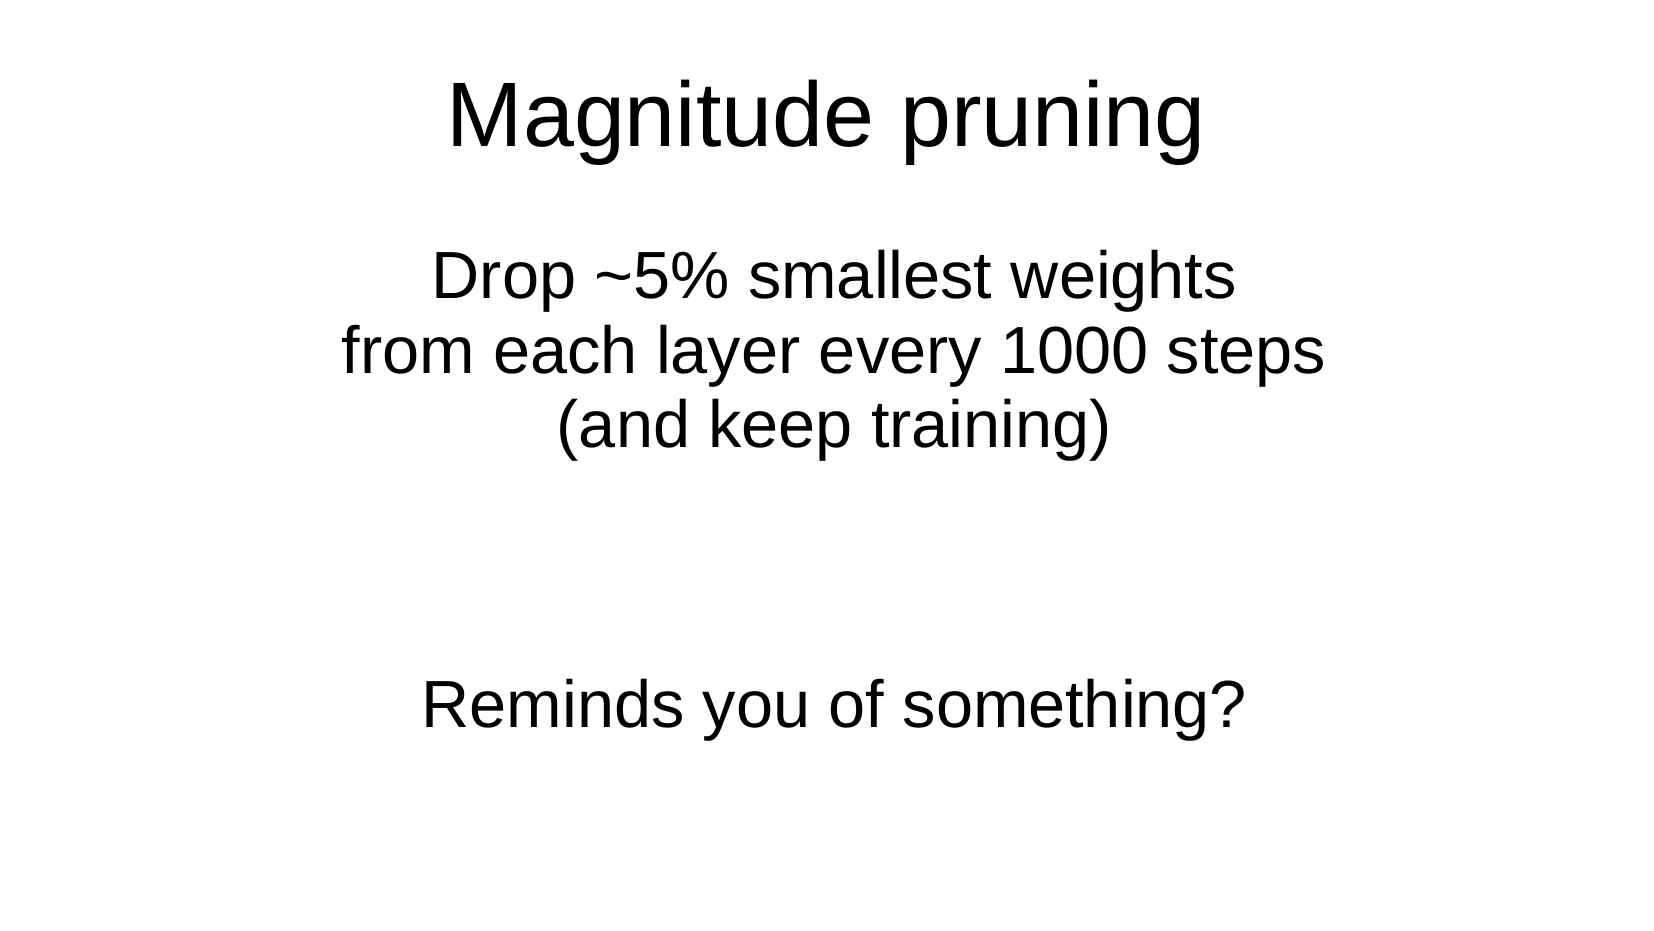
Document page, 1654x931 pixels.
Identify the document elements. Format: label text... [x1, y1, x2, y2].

text_box Reminds you of something? [200, 592, 1469, 817]
title Magnitude pruning [82, 37, 1571, 193]
subtitle Drop ~5% smallest weights from each layer every 1000 steps (and keep training) [200, 237, 1469, 463]
